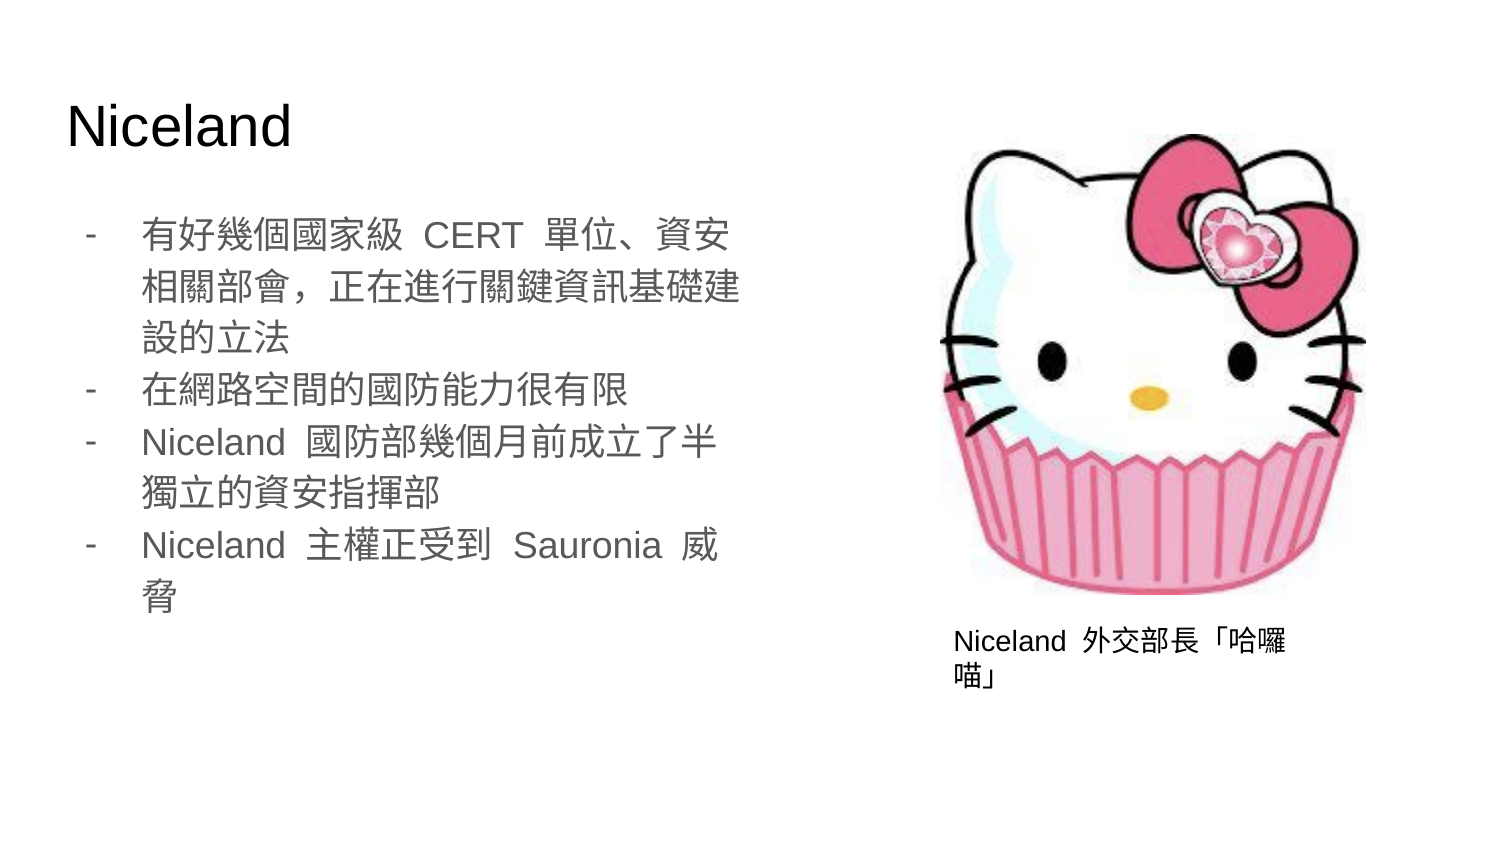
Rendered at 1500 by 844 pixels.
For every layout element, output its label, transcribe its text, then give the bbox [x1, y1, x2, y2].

text_box Niceland 外交部長「哈囉喵」 [938, 606, 1358, 675]
title Niceland [51, 72, 1449, 167]
list 有好幾個國家級 CERT 單位、資安相關部會，正在進行關鍵資訊基礎建設的立法 在網路空間的國防能力很有限 Niceland 國防部幾個月前成立了半獨立的資安指揮部 Niceland 主權正受到 Sauronia 威脅 [51, 189, 766, 806]
picture [890, 112, 1405, 597]
